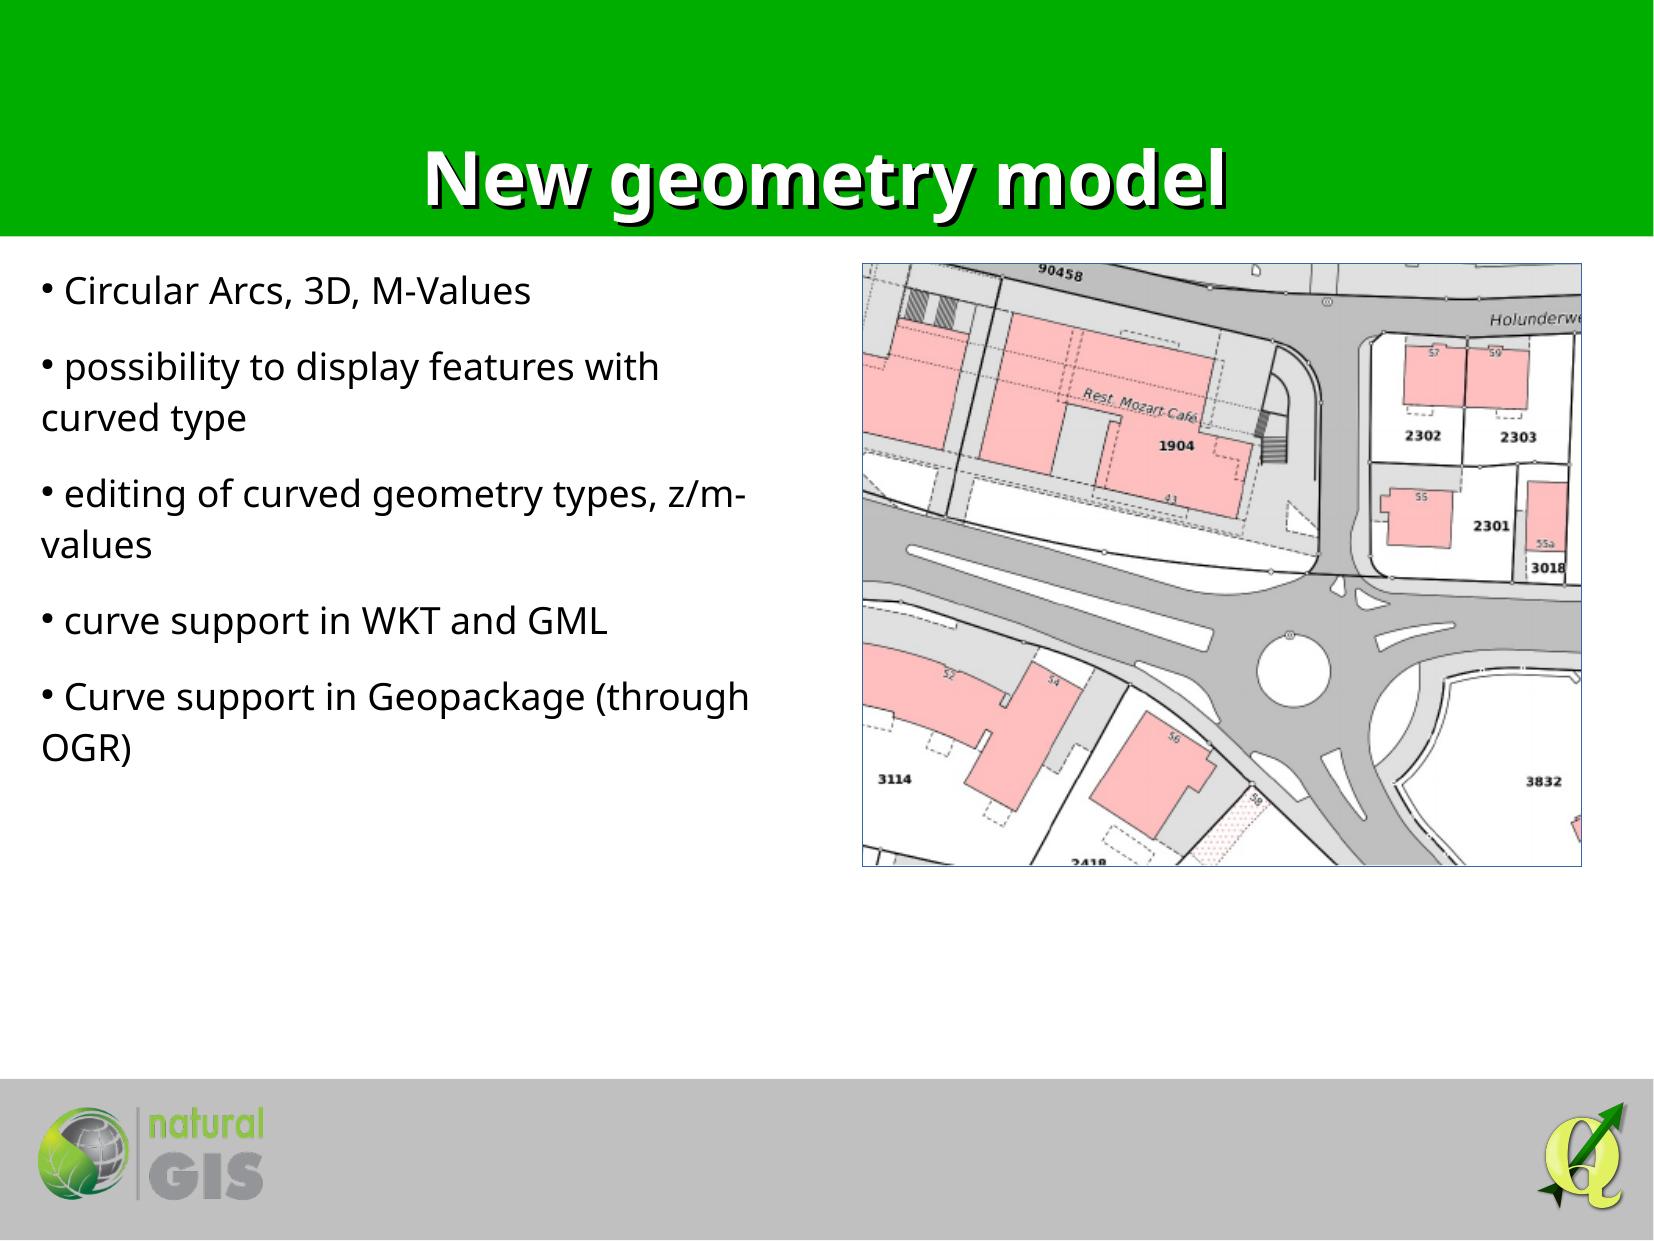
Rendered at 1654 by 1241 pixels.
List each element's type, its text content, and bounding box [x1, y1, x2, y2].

text_box [0, 0, 1654, 237]
text_box [0, 1078, 1654, 1241]
picture [33, 1100, 271, 1208]
picture [1524, 1093, 1641, 1222]
picture [862, 263, 1582, 867]
text_box Circular Arcs, 3D, M-Values possibility to display features with curved type editing of curved geometry types, z/m-values curve support in WKT and GML Curve support in Geopackage (through OGR) [26, 257, 792, 1021]
text_box New geometry model [15, 66, 1636, 300]
